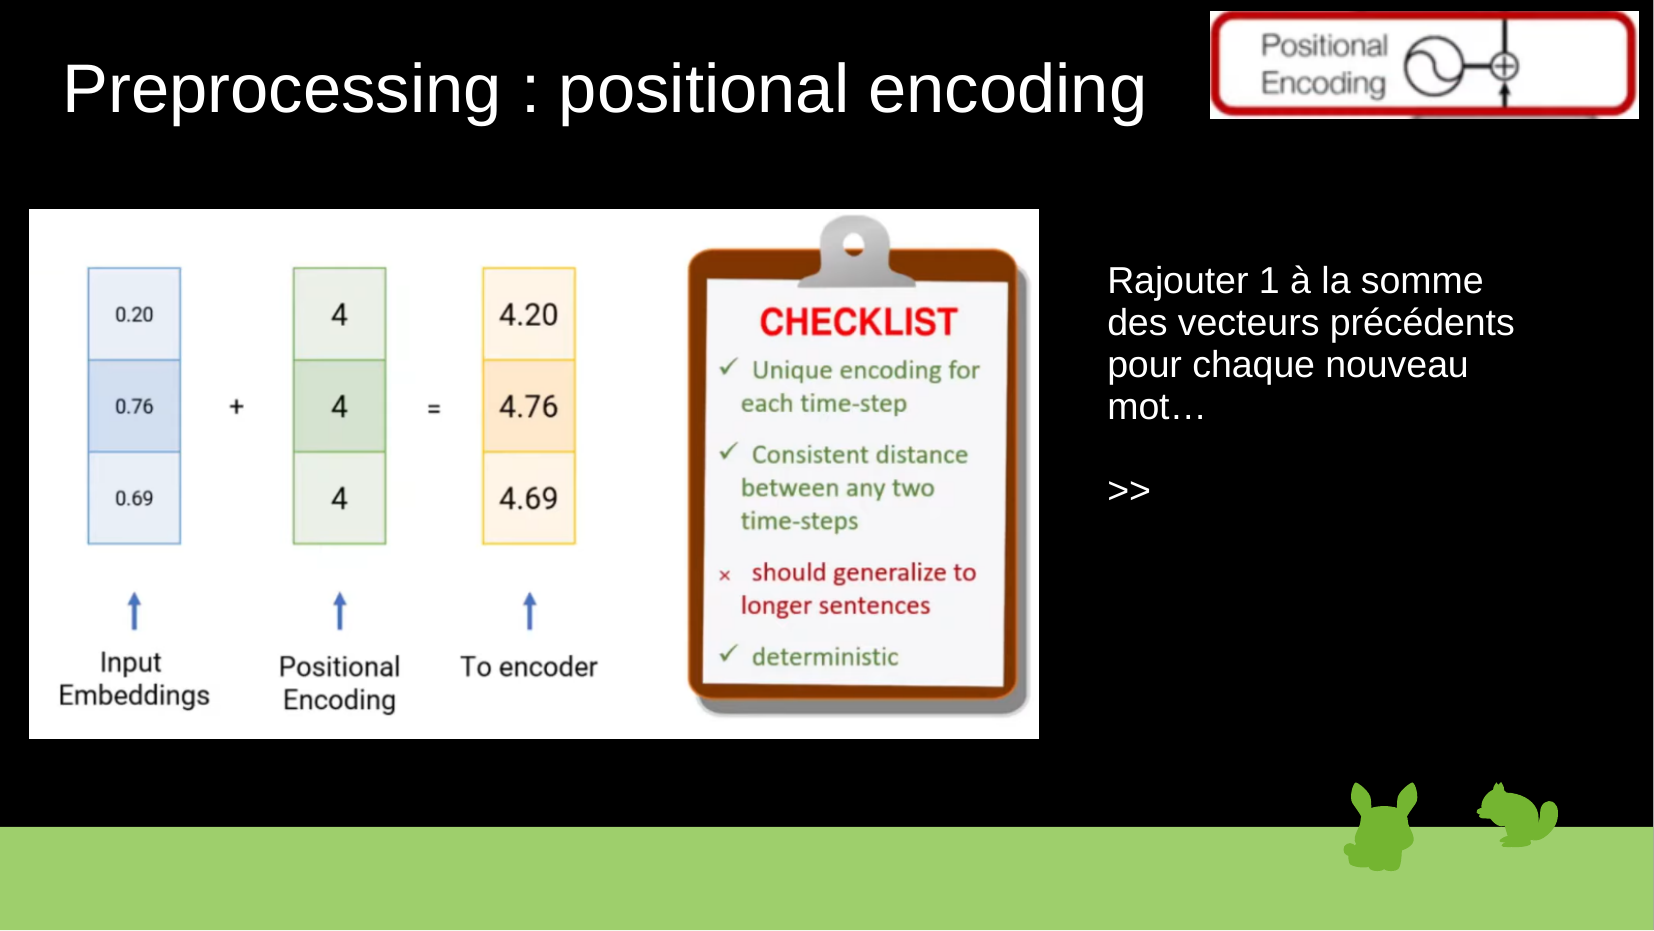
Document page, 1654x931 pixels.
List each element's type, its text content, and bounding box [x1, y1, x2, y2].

text_box Rajouter 1 à la somme des vecteurs précédents pour chaque nouveau mot… >> [1092, 252, 1565, 562]
picture [1210, 11, 1639, 119]
title Preprocessing : positional encoding [0, 11, 1359, 166]
picture [29, 209, 1039, 739]
